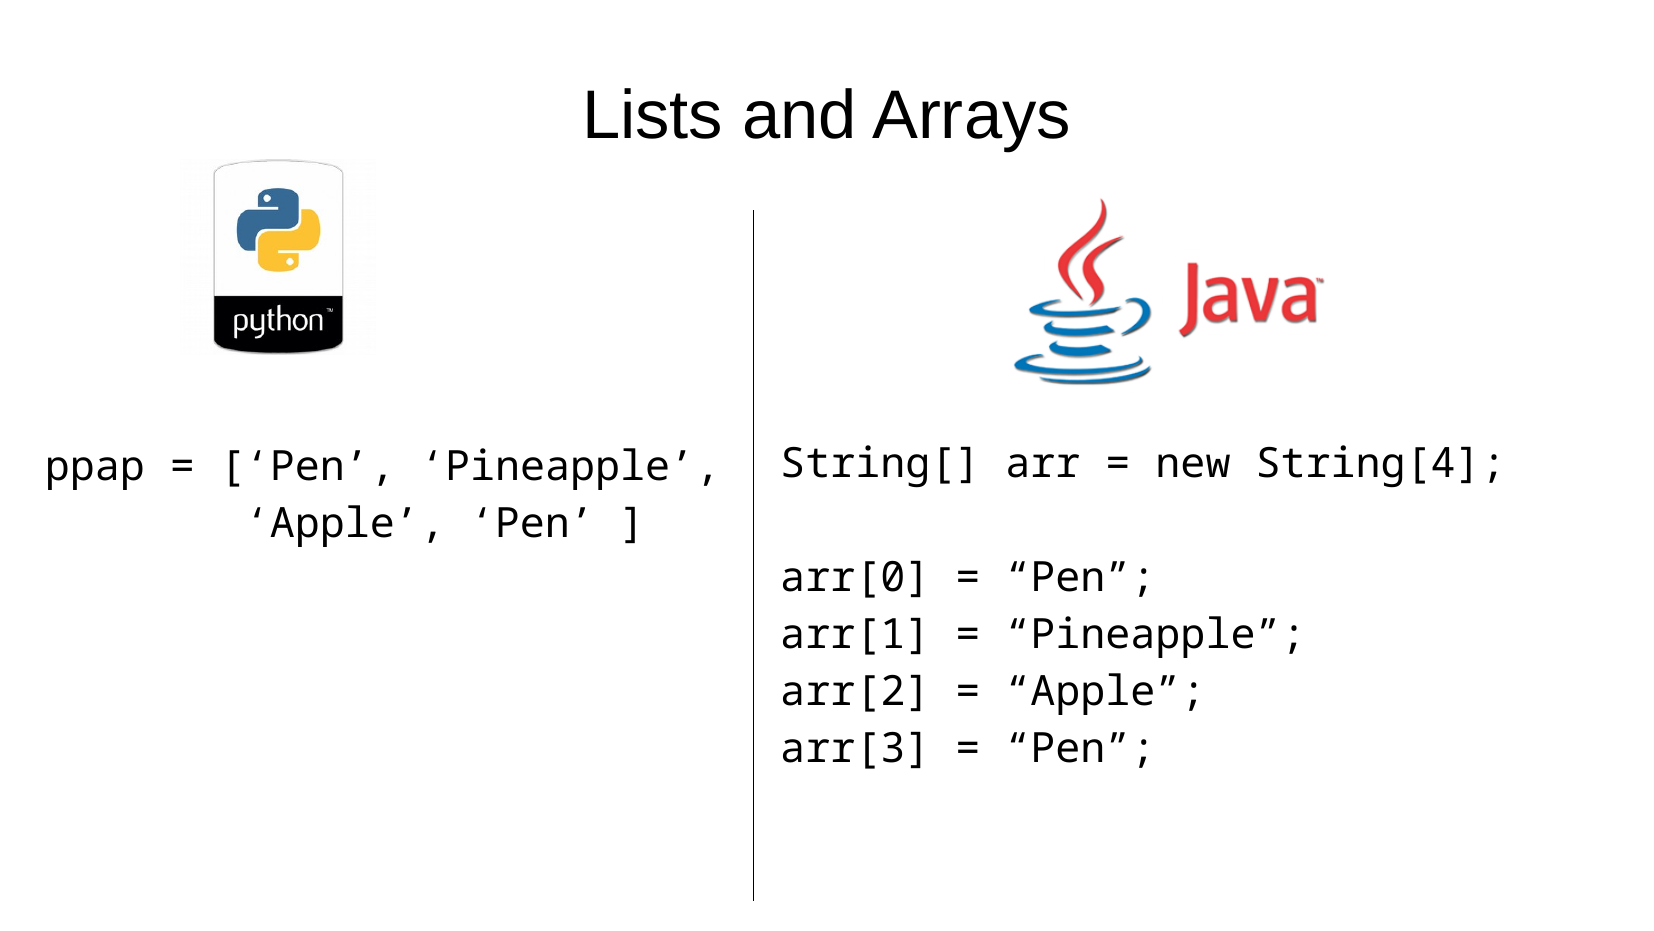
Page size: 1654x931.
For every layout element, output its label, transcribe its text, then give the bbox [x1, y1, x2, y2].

text_box ppap = [‘Pen’, ‘Pineapple’, ‘Apple’, ‘Pen’ ] [30, 428, 753, 555]
text_box String[] arr = new String[4]; arr[0] = “Pen”; arr[1] = “Pineapple”; arr[2] = “Apple”; arr[3] = “Pen”; [765, 425, 1654, 831]
picture [180, 159, 376, 356]
text_box ppap = [‘Pen’, ‘Pineapple’, ‘Apple’, ‘Pen’ ] [754, 428, 765, 555]
picture [1001, 180, 1336, 403]
title Lists and Arrays [82, 37, 1571, 193]
